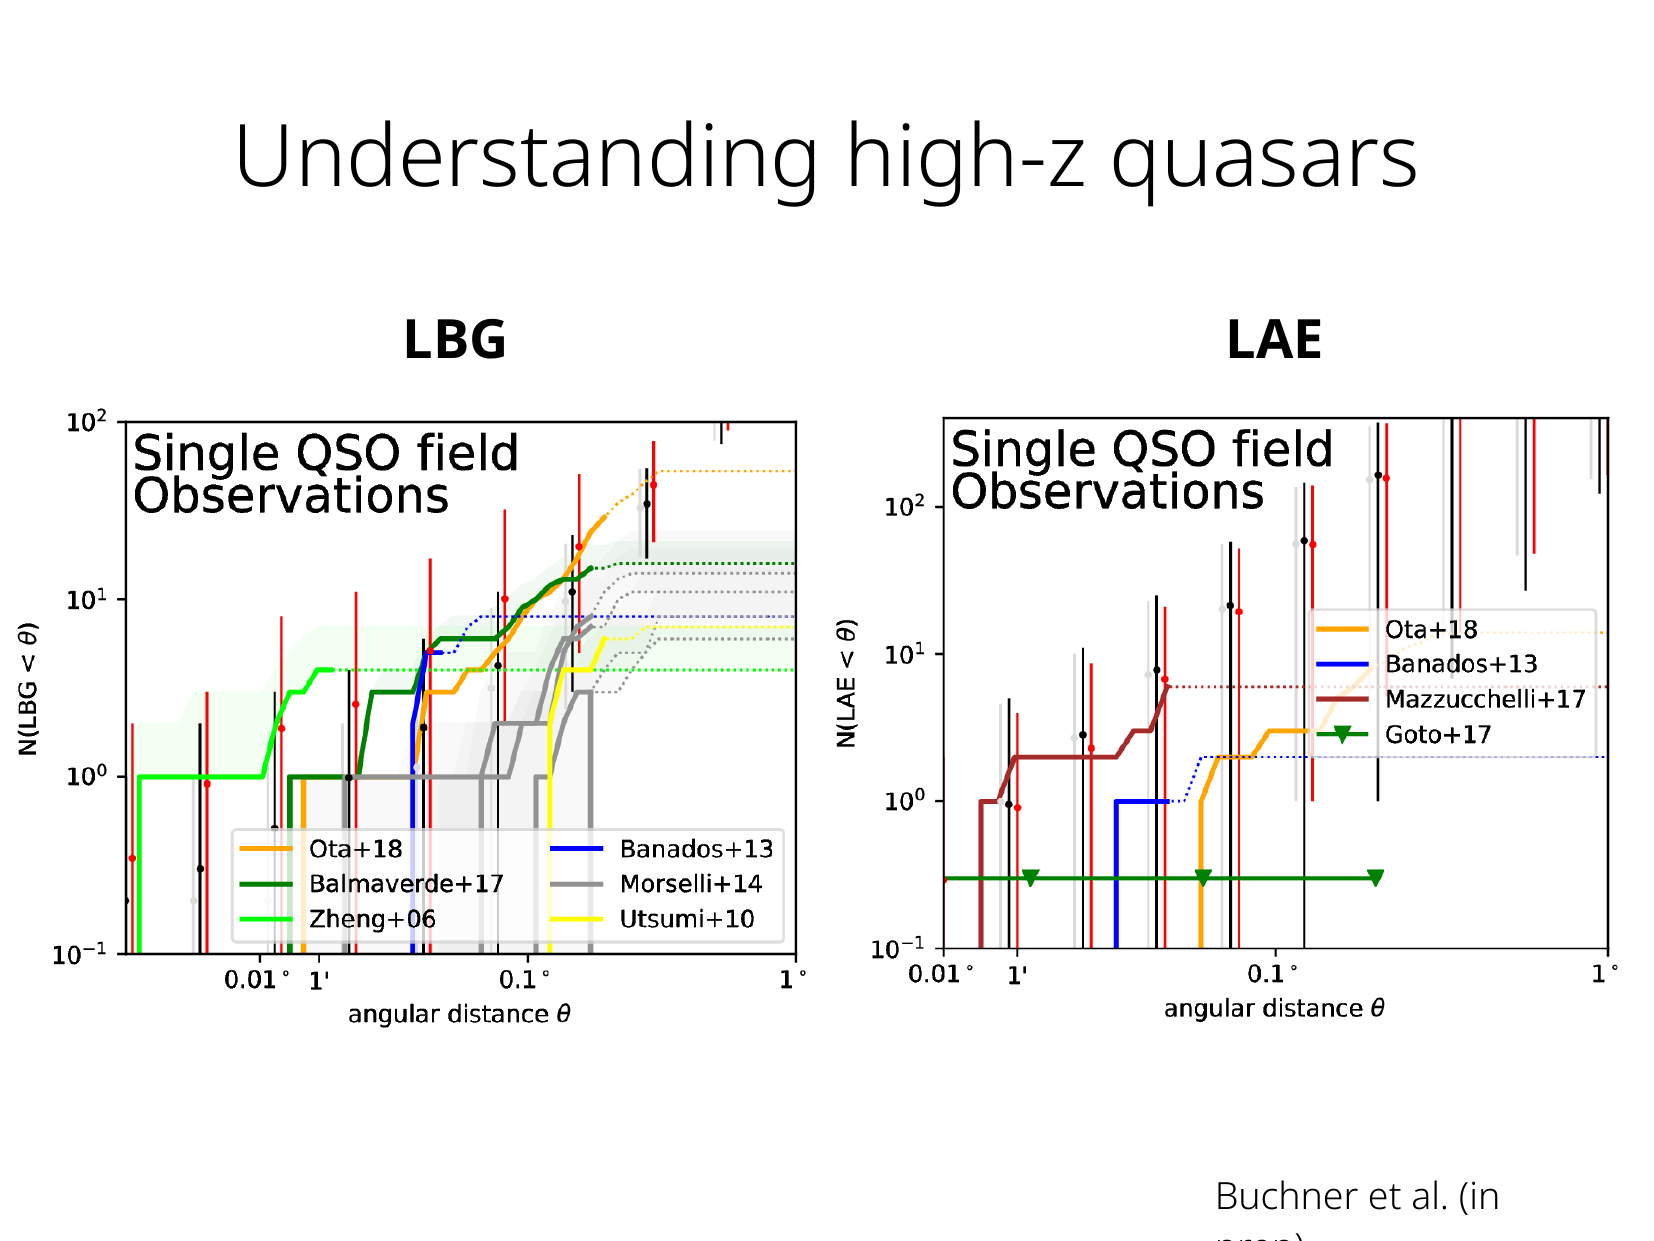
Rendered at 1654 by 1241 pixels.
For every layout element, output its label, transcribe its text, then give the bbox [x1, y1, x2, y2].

picture [0, 392, 1641, 1047]
text_box LBG [118, 292, 794, 375]
text_box LAE [937, 292, 1613, 375]
text_box Buchner et al. (in prep) [1200, 1162, 1613, 1220]
title Understanding high-z quasars [82, 49, 1571, 257]
